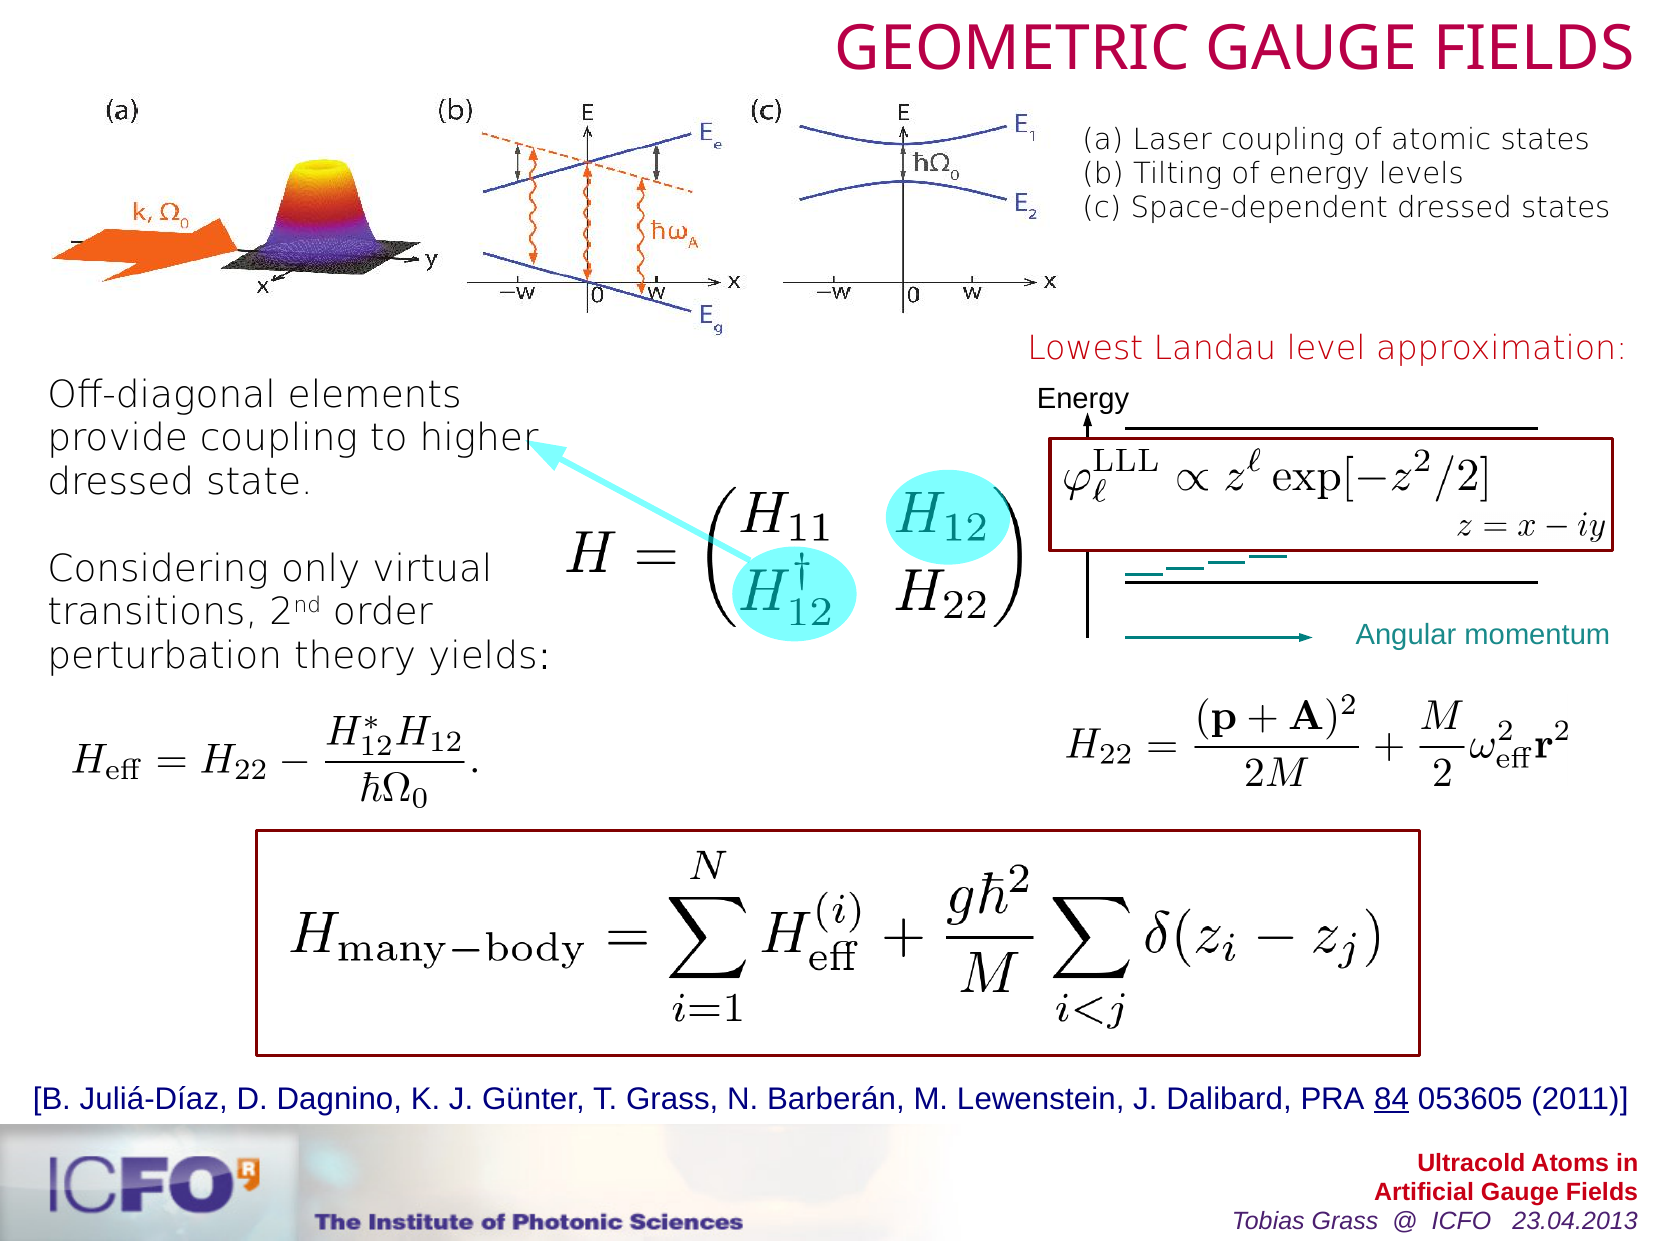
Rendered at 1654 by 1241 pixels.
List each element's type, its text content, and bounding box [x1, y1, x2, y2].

text_box Energy [1020, 420, 1246, 424]
text_box (a) Laser coupling of atomic states (b) Tilting of energy levels (c) Space-dependent dressed states [1081, 114, 1654, 264]
text_box Ultracold Atoms in Artificial Gauge Fields Tobias Grass @ ICFO 23.04.2013 [712, 1138, 1654, 1241]
picture [597, 486, 748, 627]
text_box [885, 469, 1011, 565]
picture [1064, 448, 1487, 502]
text_box [B. Juliá-Díaz, D. Dagnino, K. J. Günter, T. Grass, N. Barberán, M. Lewenstein, J. Dalibard, PRA 84 053605 (2011)] [17, 1073, 1645, 1124]
picture [290, 850, 1379, 1029]
picture [0, 1124, 976, 1241]
text_box Angular momentum [1339, 609, 1651, 660]
picture [51, 85, 1081, 338]
text_box Lowest Landau level approximation: [1012, 321, 1651, 420]
text_box [732, 546, 857, 642]
text_box GEOMETRIC GAUGE FIELDS [0, 0, 1651, 99]
text_box [1050, 438, 1613, 551]
picture [1066, 694, 1568, 786]
picture [1457, 512, 1605, 542]
text_box Off-diagonal elements provide coupling to higher dressed state. Considering only virtual transitions, 2nd order perturbation theory yields: [32, 364, 597, 686]
picture [620, 486, 1022, 627]
picture [72, 716, 477, 808]
